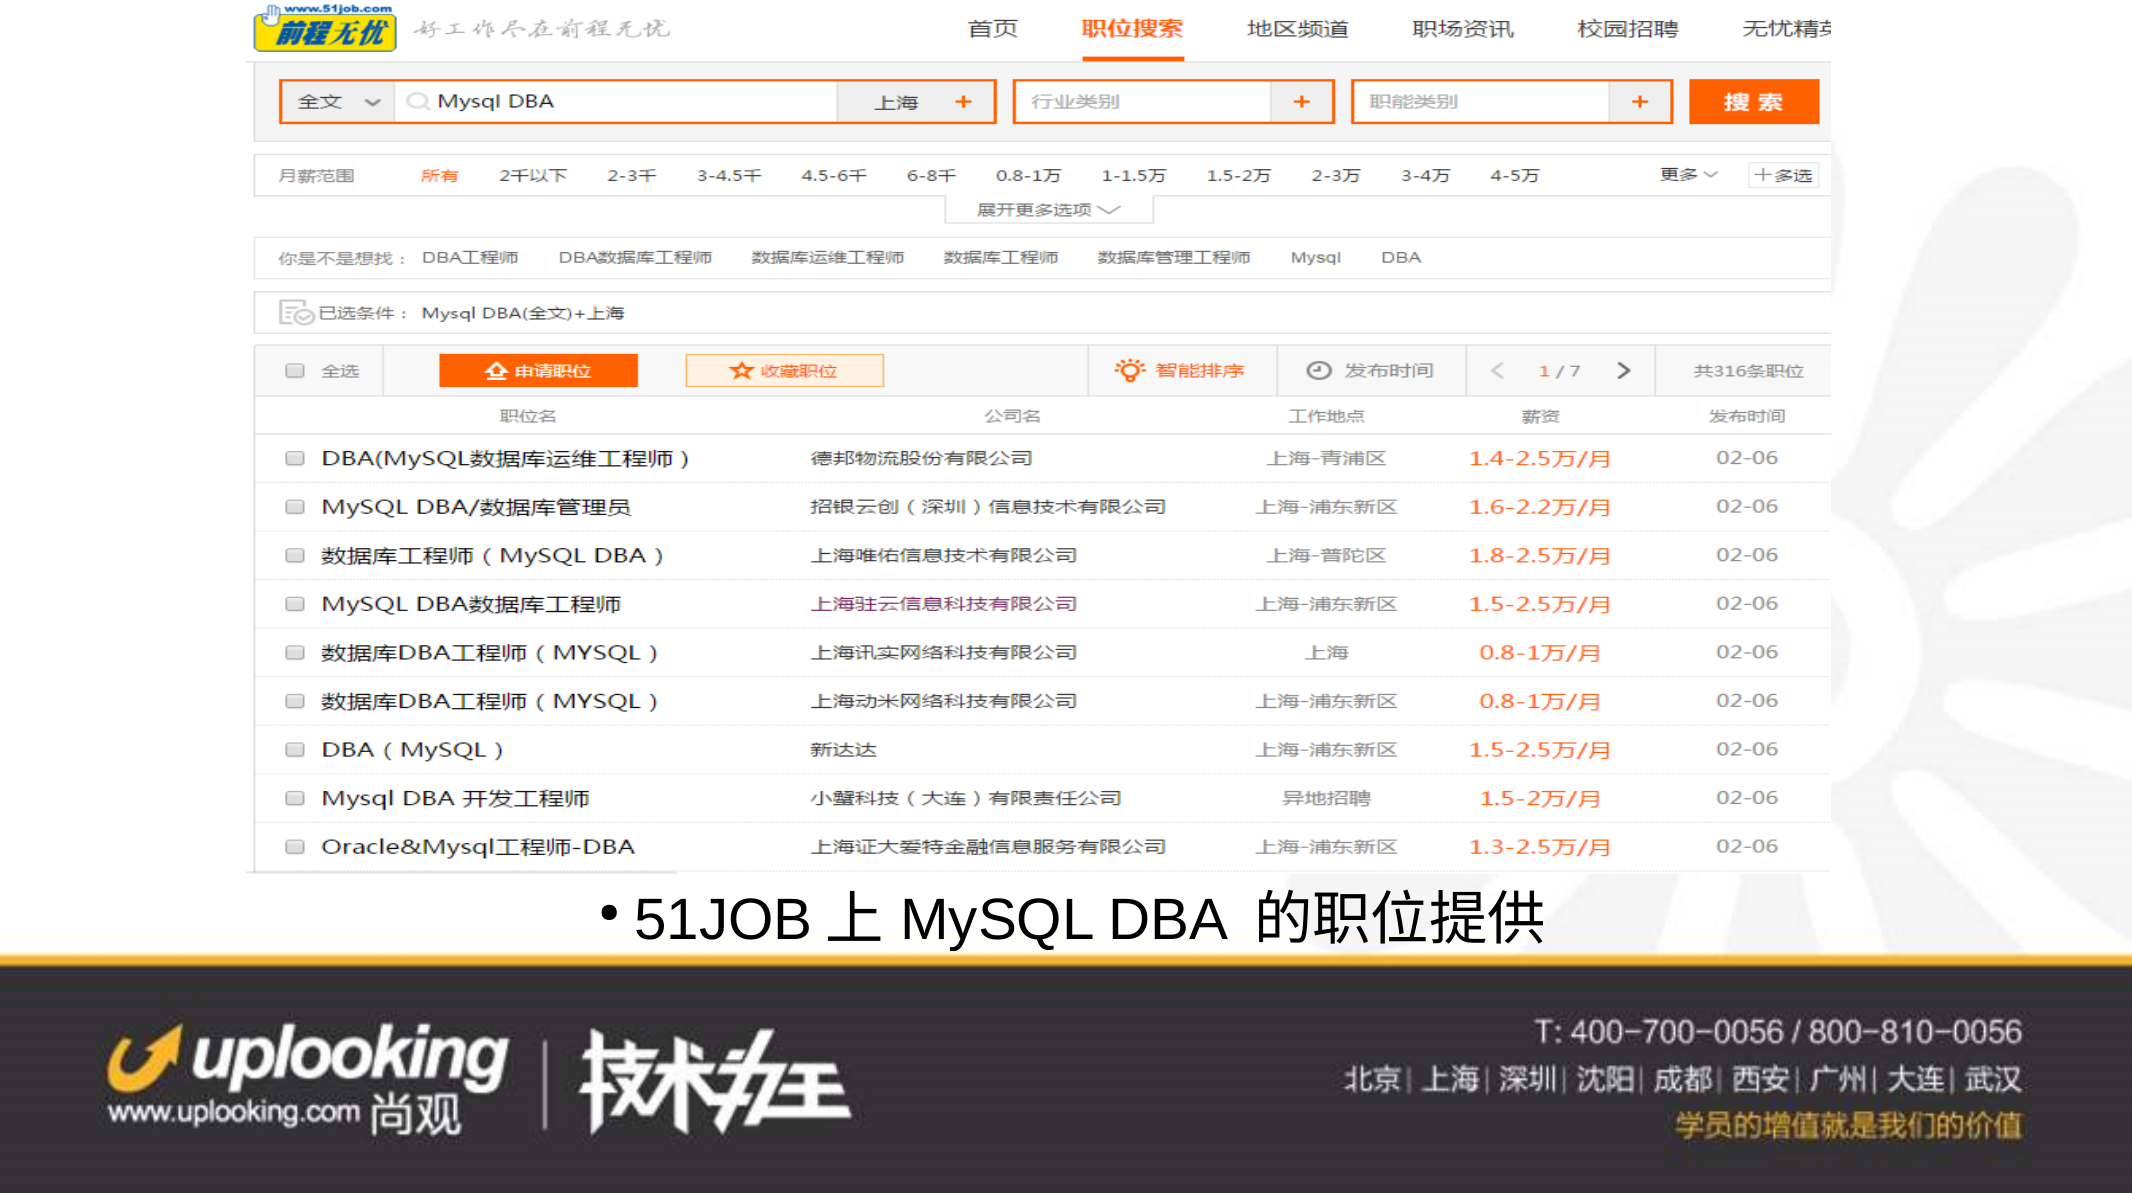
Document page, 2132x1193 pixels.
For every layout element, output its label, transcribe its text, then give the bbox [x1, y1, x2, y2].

title 51JOB上MySQL DBA 的职位提供 [112, 814, 2032, 1015]
picture [0, 0, 2132, 1193]
